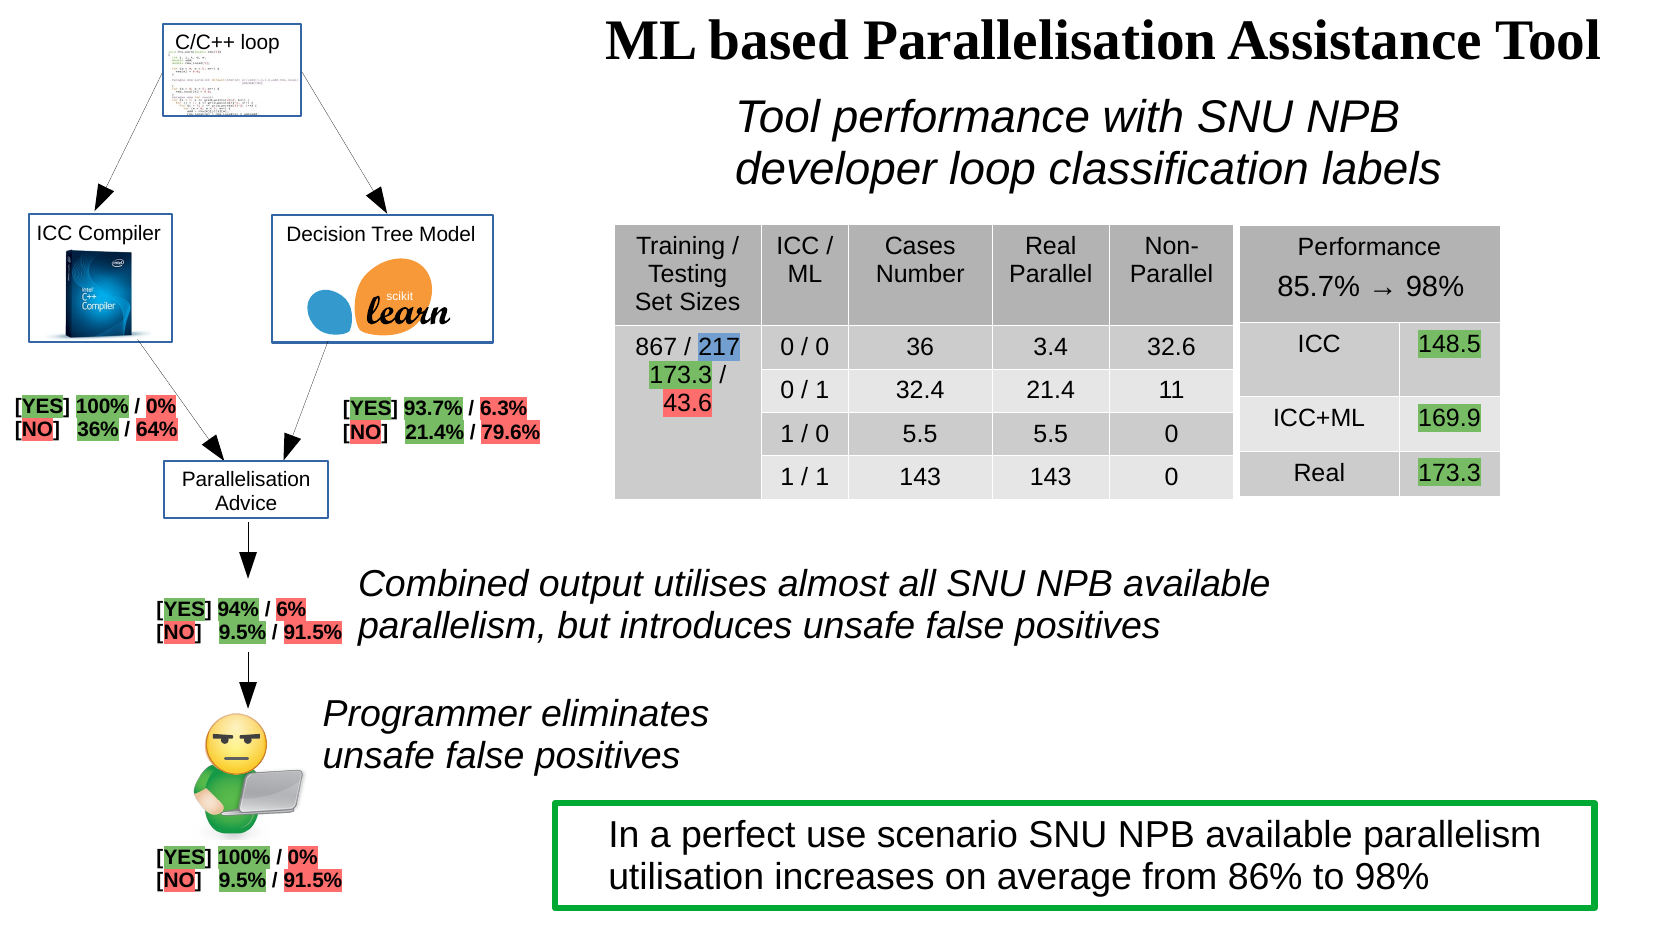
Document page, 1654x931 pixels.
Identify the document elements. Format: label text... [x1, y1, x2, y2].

table_cell 21.4 [993, 370, 1109, 412]
table_cell 32.6 [1110, 326, 1233, 369]
table_header Performance [1240, 226, 1500, 322]
picture [188, 708, 309, 840]
table_cell 11 [1110, 370, 1233, 412]
table_cell Real [1240, 452, 1399, 496]
table_cell 0 / 1 [762, 370, 848, 412]
table_header Cases Number [849, 225, 992, 325]
picture [103, 302, 114, 309]
picture [166, 104, 300, 115]
text_box C/C++ loop [153, 23, 302, 104]
table_cell 1 / 0 [762, 413, 848, 455]
table_cell 5.5 [849, 413, 992, 455]
picture [82, 288, 92, 294]
picture [91, 304, 102, 309]
text_box Programmer eliminates unsafe false positives [272, 685, 756, 803]
table_cell 867 / 217 173.3 / 43.6 [615, 326, 761, 499]
table_cell 0 [1110, 456, 1233, 499]
text_box [YES] 93.7% / 6.3% [NO] 21.4% / 79.6% [328, 389, 565, 452]
picture [307, 259, 451, 336]
table_cell 143 [849, 456, 992, 499]
picture [46, 276, 151, 341]
text_box [YES] 100% / 0% [NO] 36% / 64% [0, 387, 201, 449]
table_cell 148.5 [1400, 323, 1500, 396]
table_header Real Parallel [993, 225, 1109, 325]
table_cell ICC [1240, 323, 1399, 396]
table_cell 32.4 [849, 370, 992, 412]
text_box Decision Tree Model [273, 216, 492, 259]
text_box Combined output utilises almost all SNU NPB available parallelism, but introduces unsafe false positives [308, 555, 1288, 662]
table_header ICC / ML [762, 225, 848, 325]
table_cell 1 / 1 [762, 456, 848, 499]
text_box 85.7% → 98% [1262, 262, 1489, 343]
table_header Non-Parallel [1110, 225, 1233, 325]
text_box [YES] 100% / 0% [NO] 9.5% / 91.5% [141, 838, 367, 924]
text_box [YES] 94% / 6% [NO] 9.5% / 91.5% [141, 590, 308, 652]
text_box ICC Compiler [10, 214, 188, 276]
table_cell 36 [849, 326, 992, 369]
table_cell 5.5 [993, 413, 1109, 455]
table_cell 173.3 [1400, 452, 1500, 496]
table_cell ICC+ML [1240, 397, 1399, 451]
table_cell 0 / 0 [762, 326, 848, 369]
table_cell 0 [1110, 413, 1233, 455]
table_cell 169.9 [1400, 397, 1500, 451]
table_cell 143 [993, 456, 1109, 499]
table_header Training / Testing Set Sizes [615, 225, 761, 325]
text_box In a perfect use scenario SNU NPB available parallelism utilisation increases on average from 86% to 98% [555, 803, 1595, 909]
text_box Tool performance with SNU NPB developer loop classification labels [685, 83, 1548, 202]
text_box Parallelisation Advice [164, 460, 329, 522]
table_cell 3.4 [993, 326, 1109, 369]
title ML based Parallelisation Assistance Tool [555, 0, 1654, 84]
